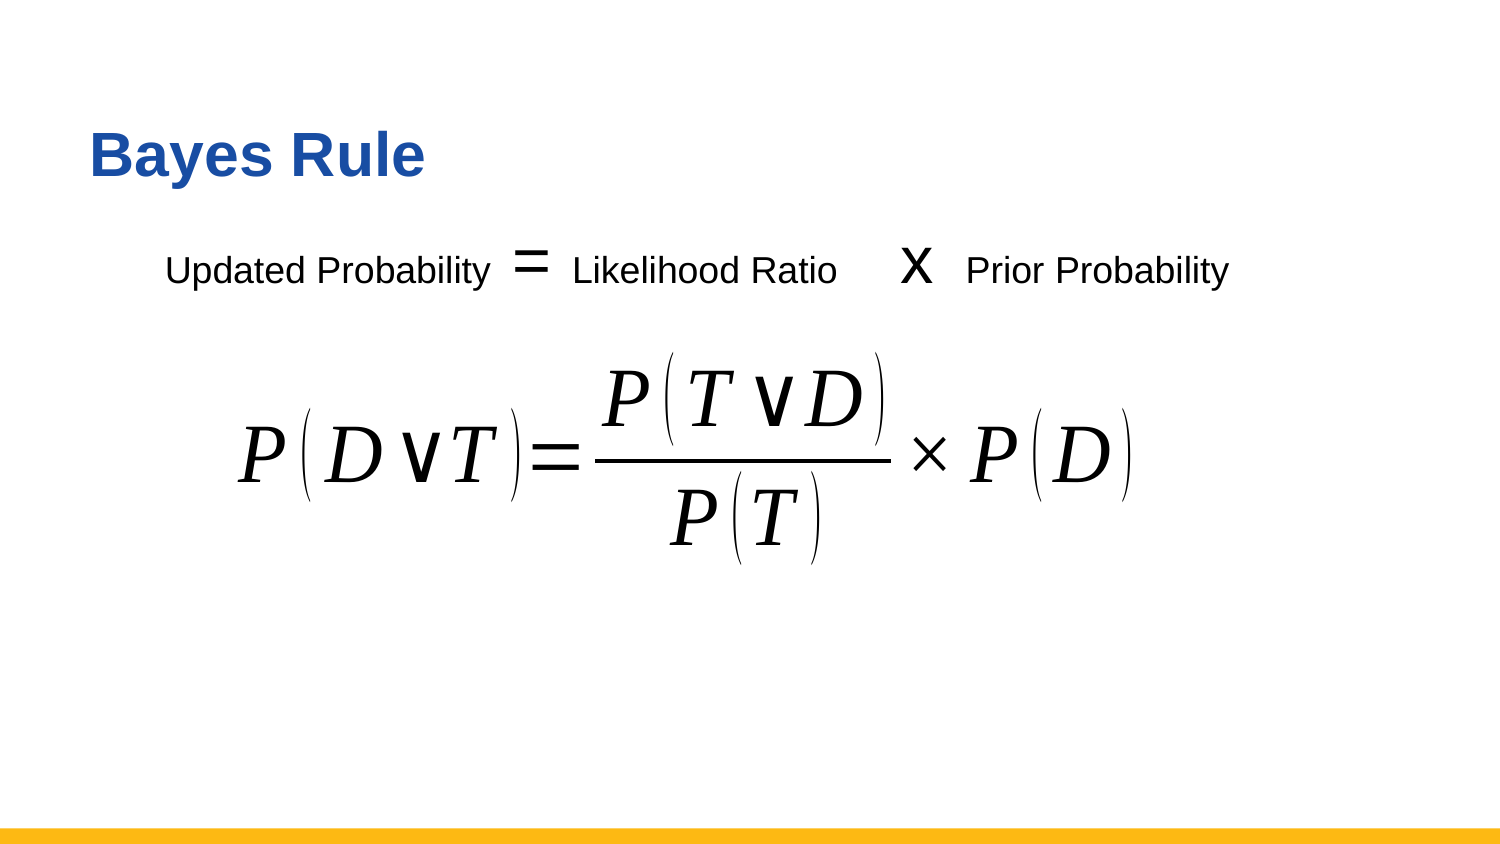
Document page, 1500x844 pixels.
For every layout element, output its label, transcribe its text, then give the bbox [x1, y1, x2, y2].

chart [216, 347, 1155, 570]
text_box Updated Probability = Likelihood Ratio x Prior Probability [150, 210, 1352, 342]
text_box Bayes Rule [74, 0, 1425, 197]
